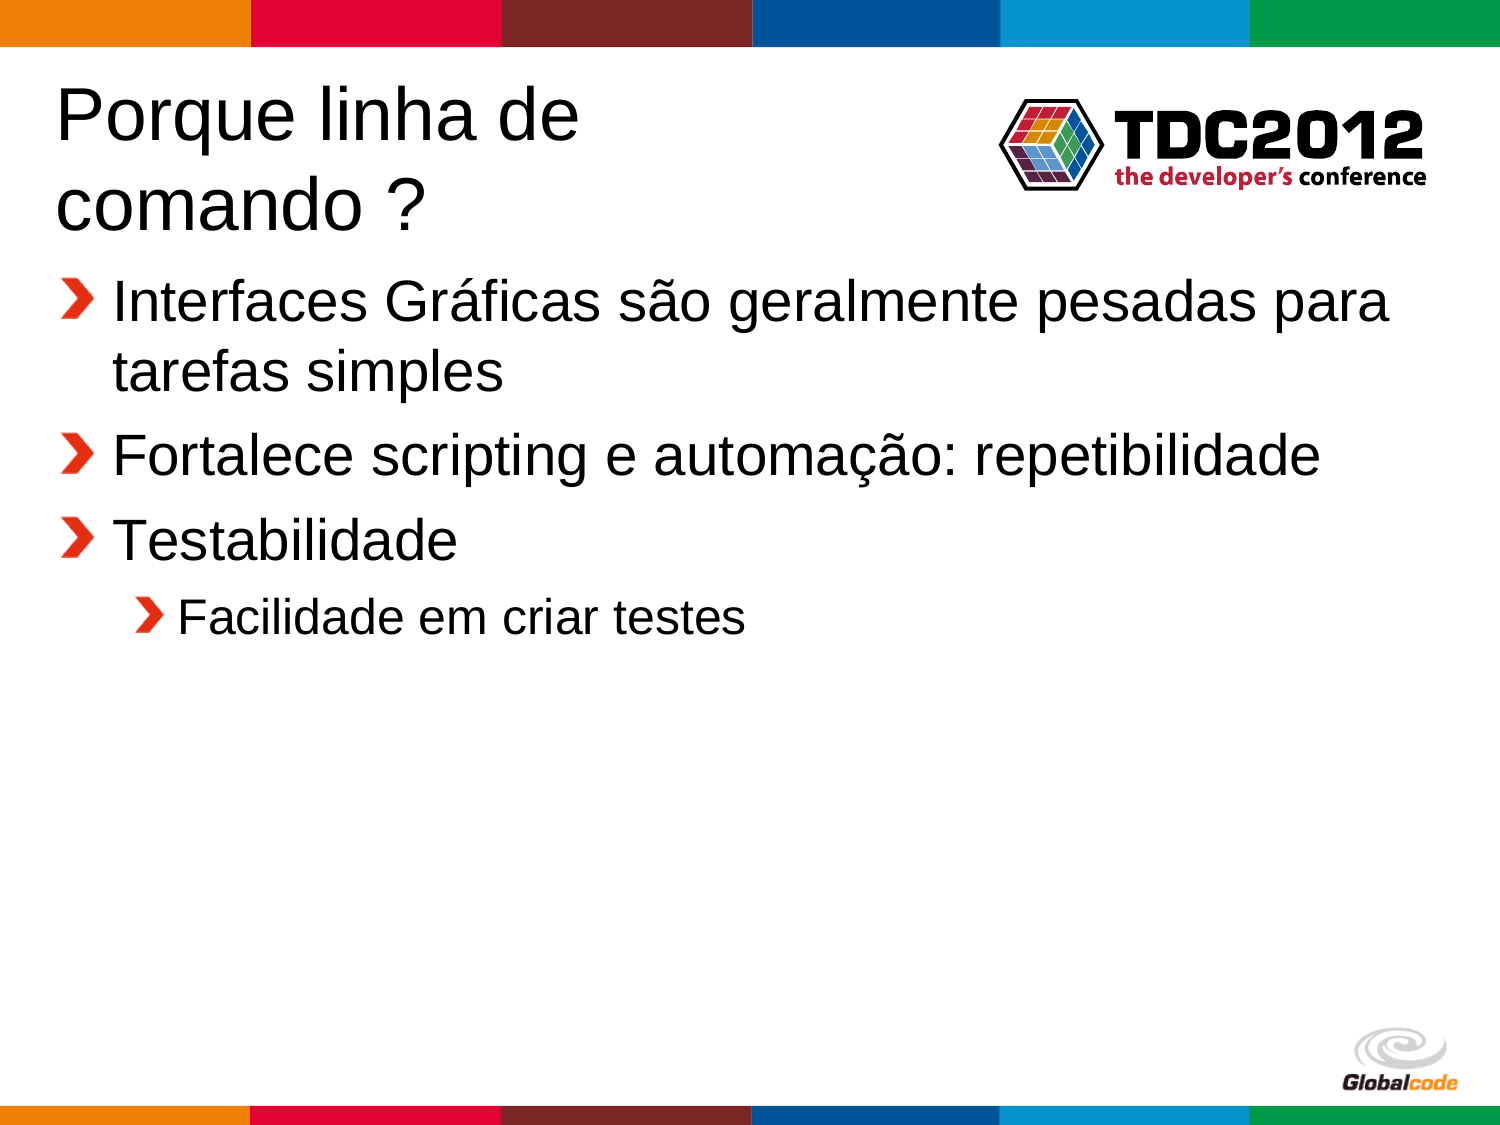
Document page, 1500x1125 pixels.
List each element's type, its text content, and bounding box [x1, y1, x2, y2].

picture [1340, 999, 1459, 1105]
title Porque linha de comando ? [41, 57, 975, 254]
list Interfaces Gráficas são geralmente pesadas para tarefas simples Fortalece scripting e automação: repetibilidade Testabilidade Facilidade em criar testes [41, 255, 1459, 998]
